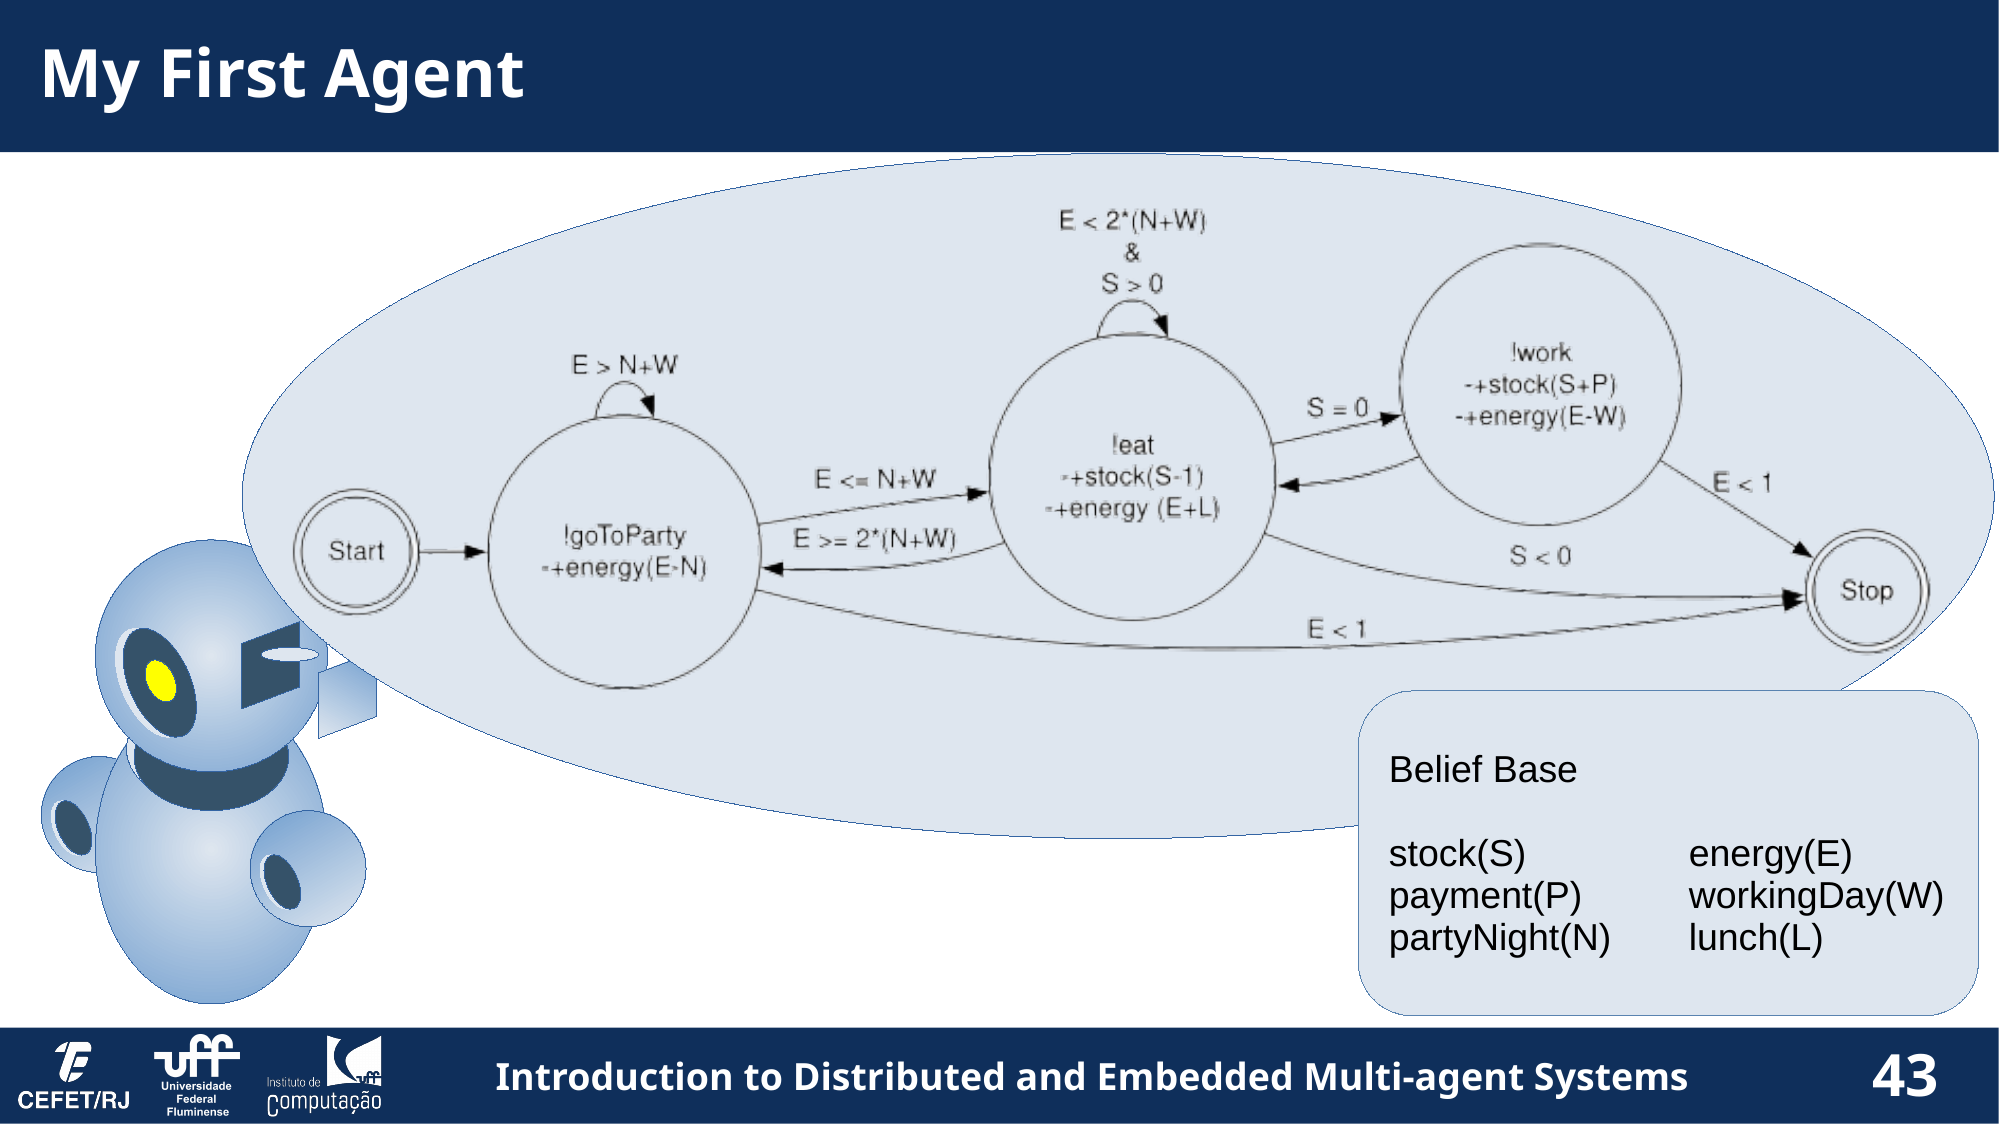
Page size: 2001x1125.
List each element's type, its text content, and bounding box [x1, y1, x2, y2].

picture [265, 1033, 383, 1117]
text_box [410, 698, 1384, 839]
text_box [41, 387, 377, 1004]
picture [153, 1033, 241, 1121]
text_box My First Agent [25, 23, 1999, 119]
picture [18, 1021, 129, 1125]
text_box [691, 153, 1546, 197]
text_box [1941, 378, 1995, 614]
text_box Belief Base stock(S) energy(E) payment(P) workingDay(W) partyNight(N) lunch(L) [1358, 693, 1979, 1016]
picture [287, 197, 1941, 698]
